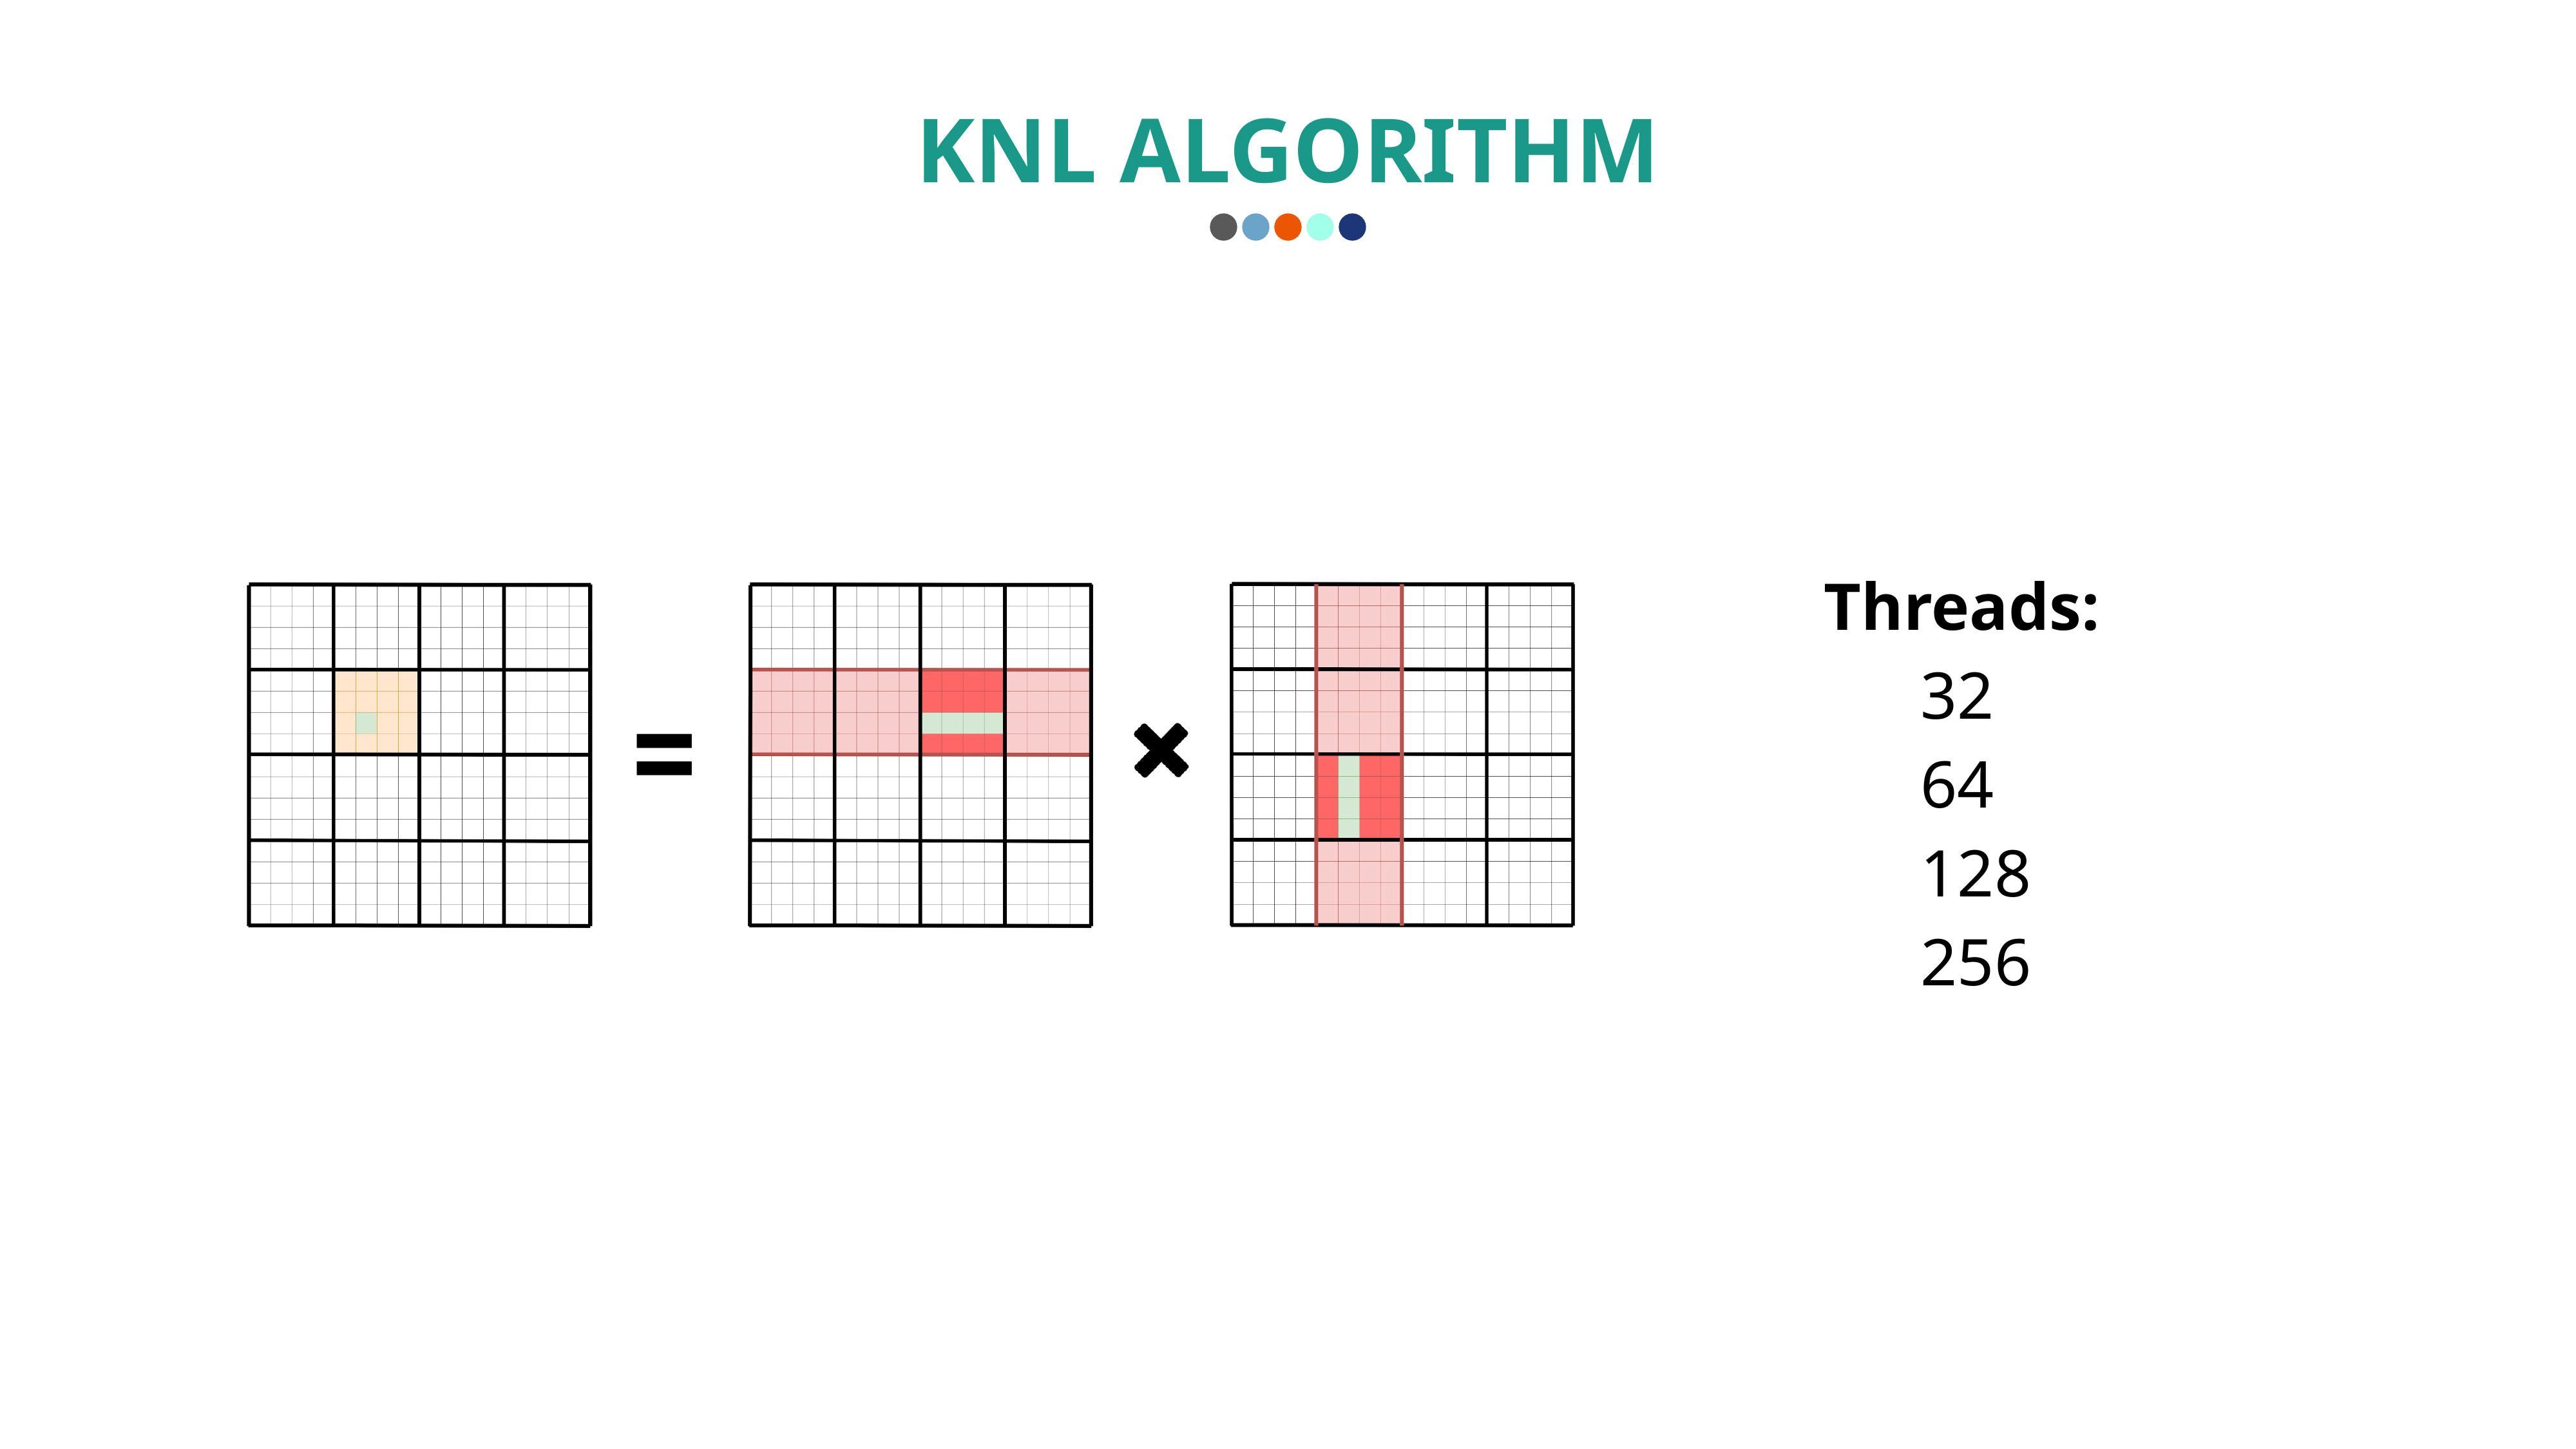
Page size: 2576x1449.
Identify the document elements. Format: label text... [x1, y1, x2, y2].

text_box [1210, 213, 1237, 241]
text_box Threads: 32 64 128 256 [1814, 545, 2349, 995]
text_box KNL ALGORITHM [622, 93, 1954, 202]
text_box [1339, 213, 1366, 241]
picture [246, 582, 1578, 929]
text_box [1306, 213, 1334, 241]
text_box [1274, 213, 1302, 241]
text_box [1242, 213, 1270, 241]
